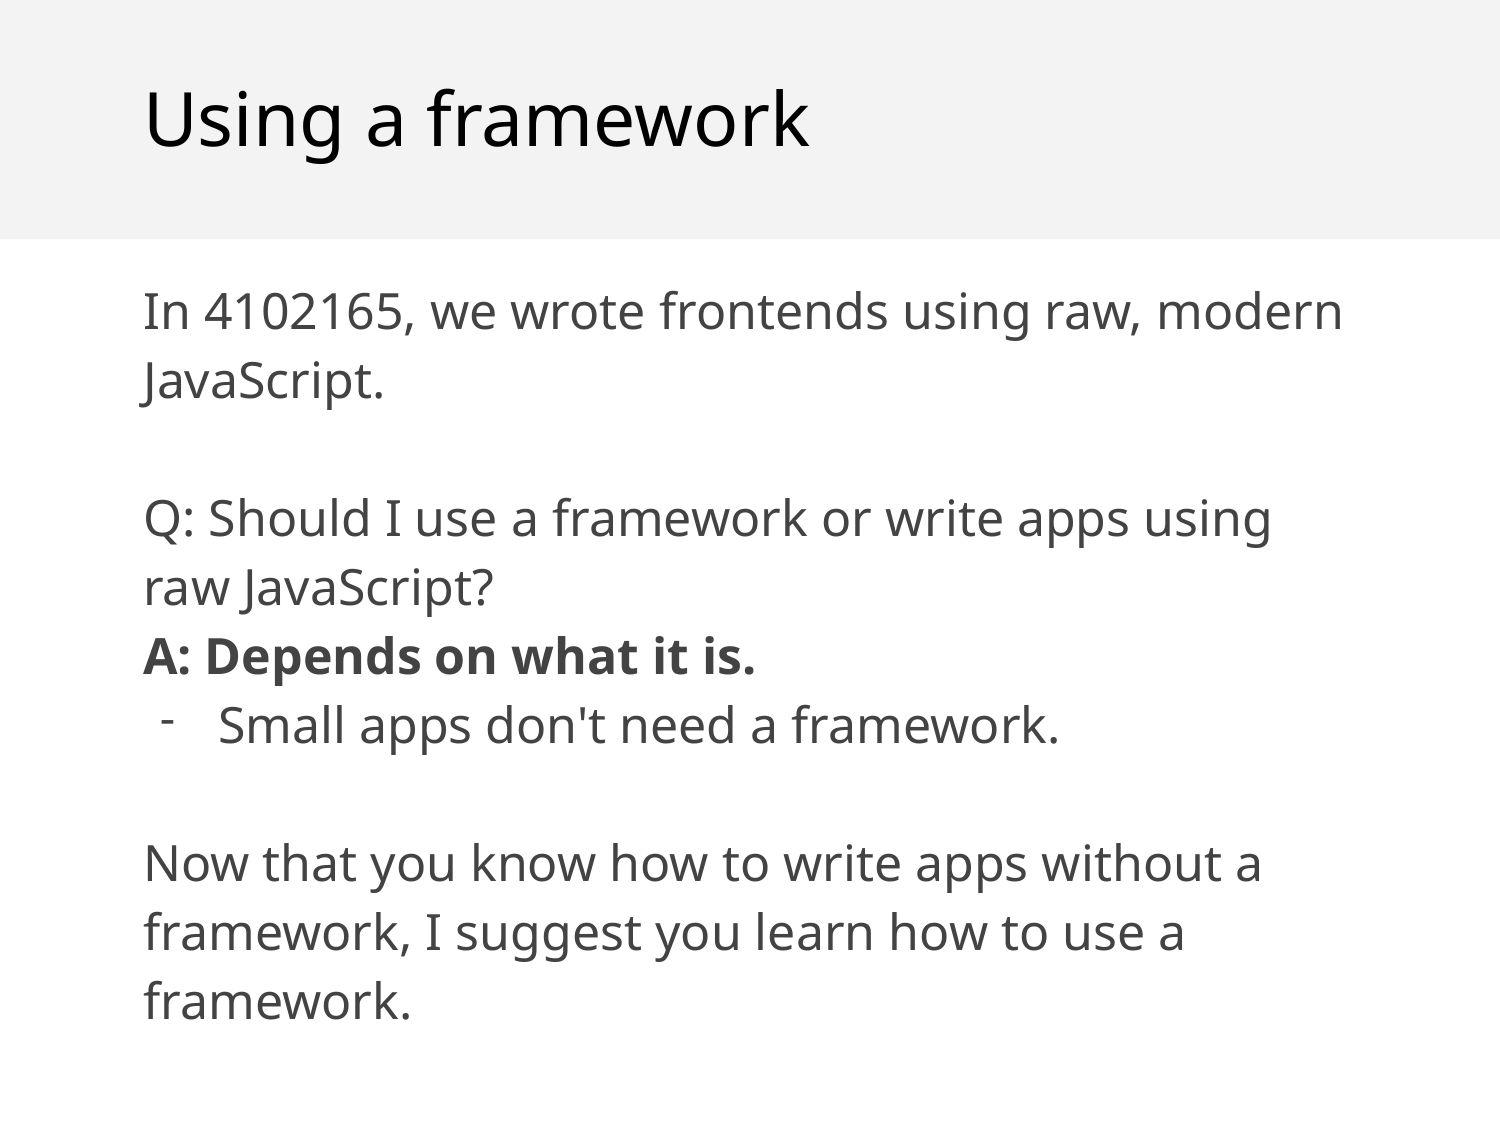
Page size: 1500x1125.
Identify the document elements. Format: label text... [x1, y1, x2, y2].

list In 4102165, we wrote frontends using raw, modern JavaScript. Q: Should I use a framework or write apps using raw JavaScript? A: Depends on what it is. Small apps don't need a framework. Now that you know how to write apps without a framework, I suggest you learn how to use a framework. [128, 255, 1372, 1004]
title Using a framework [128, 56, 1372, 183]
